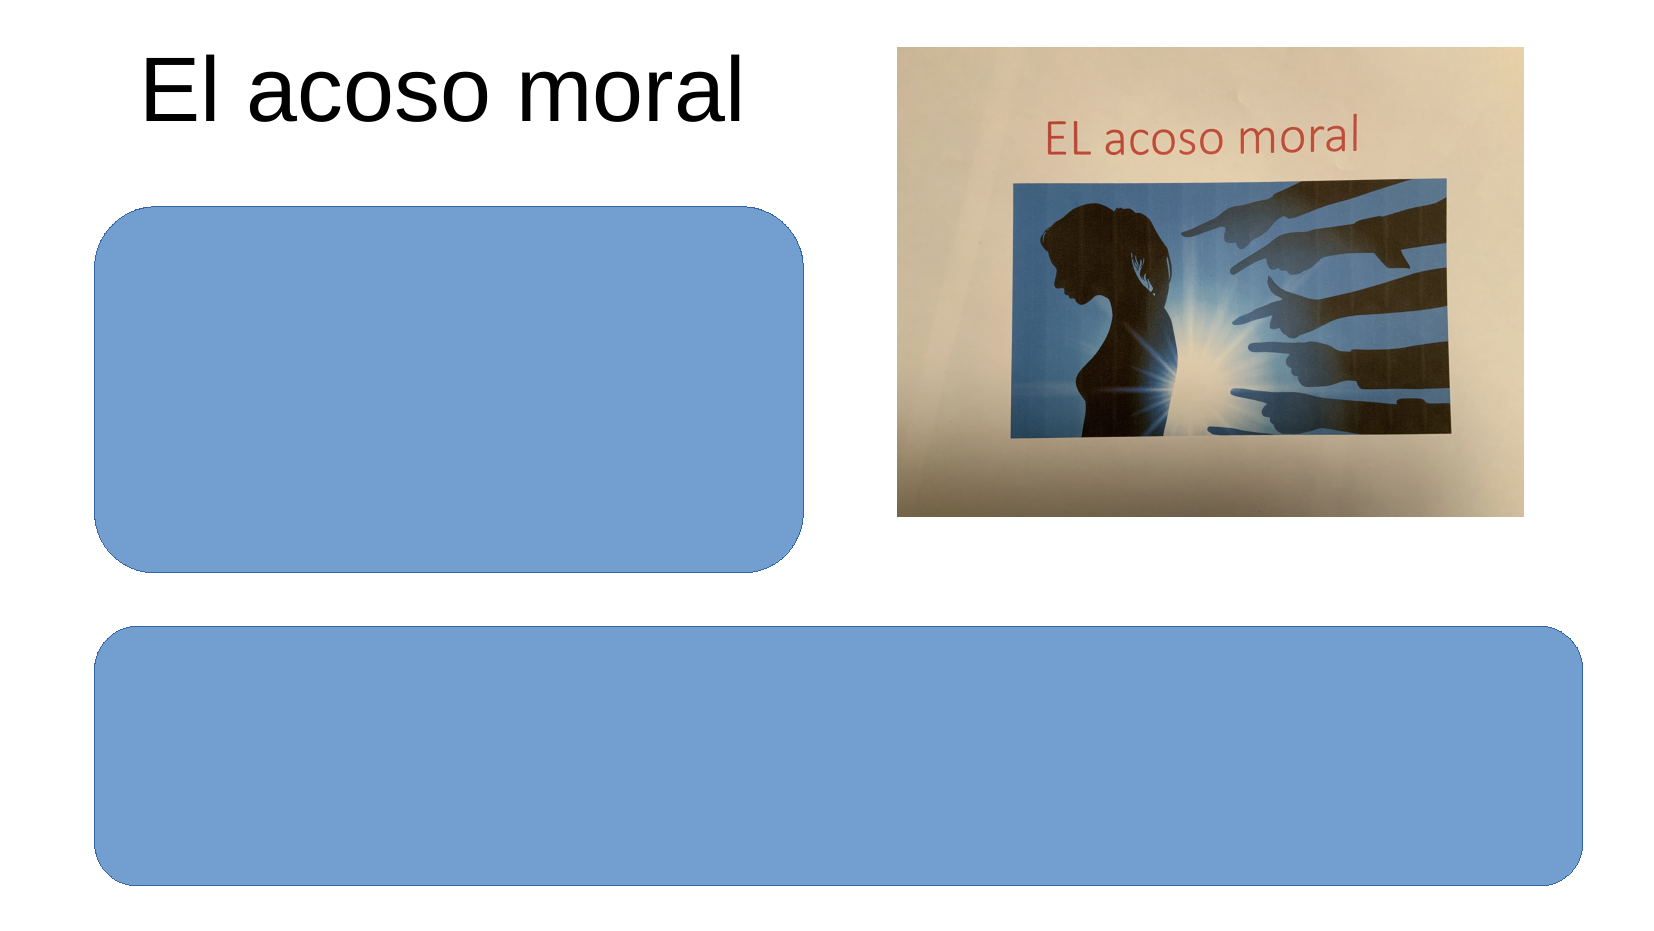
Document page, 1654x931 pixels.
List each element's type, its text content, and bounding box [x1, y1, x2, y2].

text_box [94, 626, 1583, 886]
title El acoso moral [70, 11, 815, 168]
text_box [94, 206, 804, 573]
picture [897, 47, 1524, 517]
